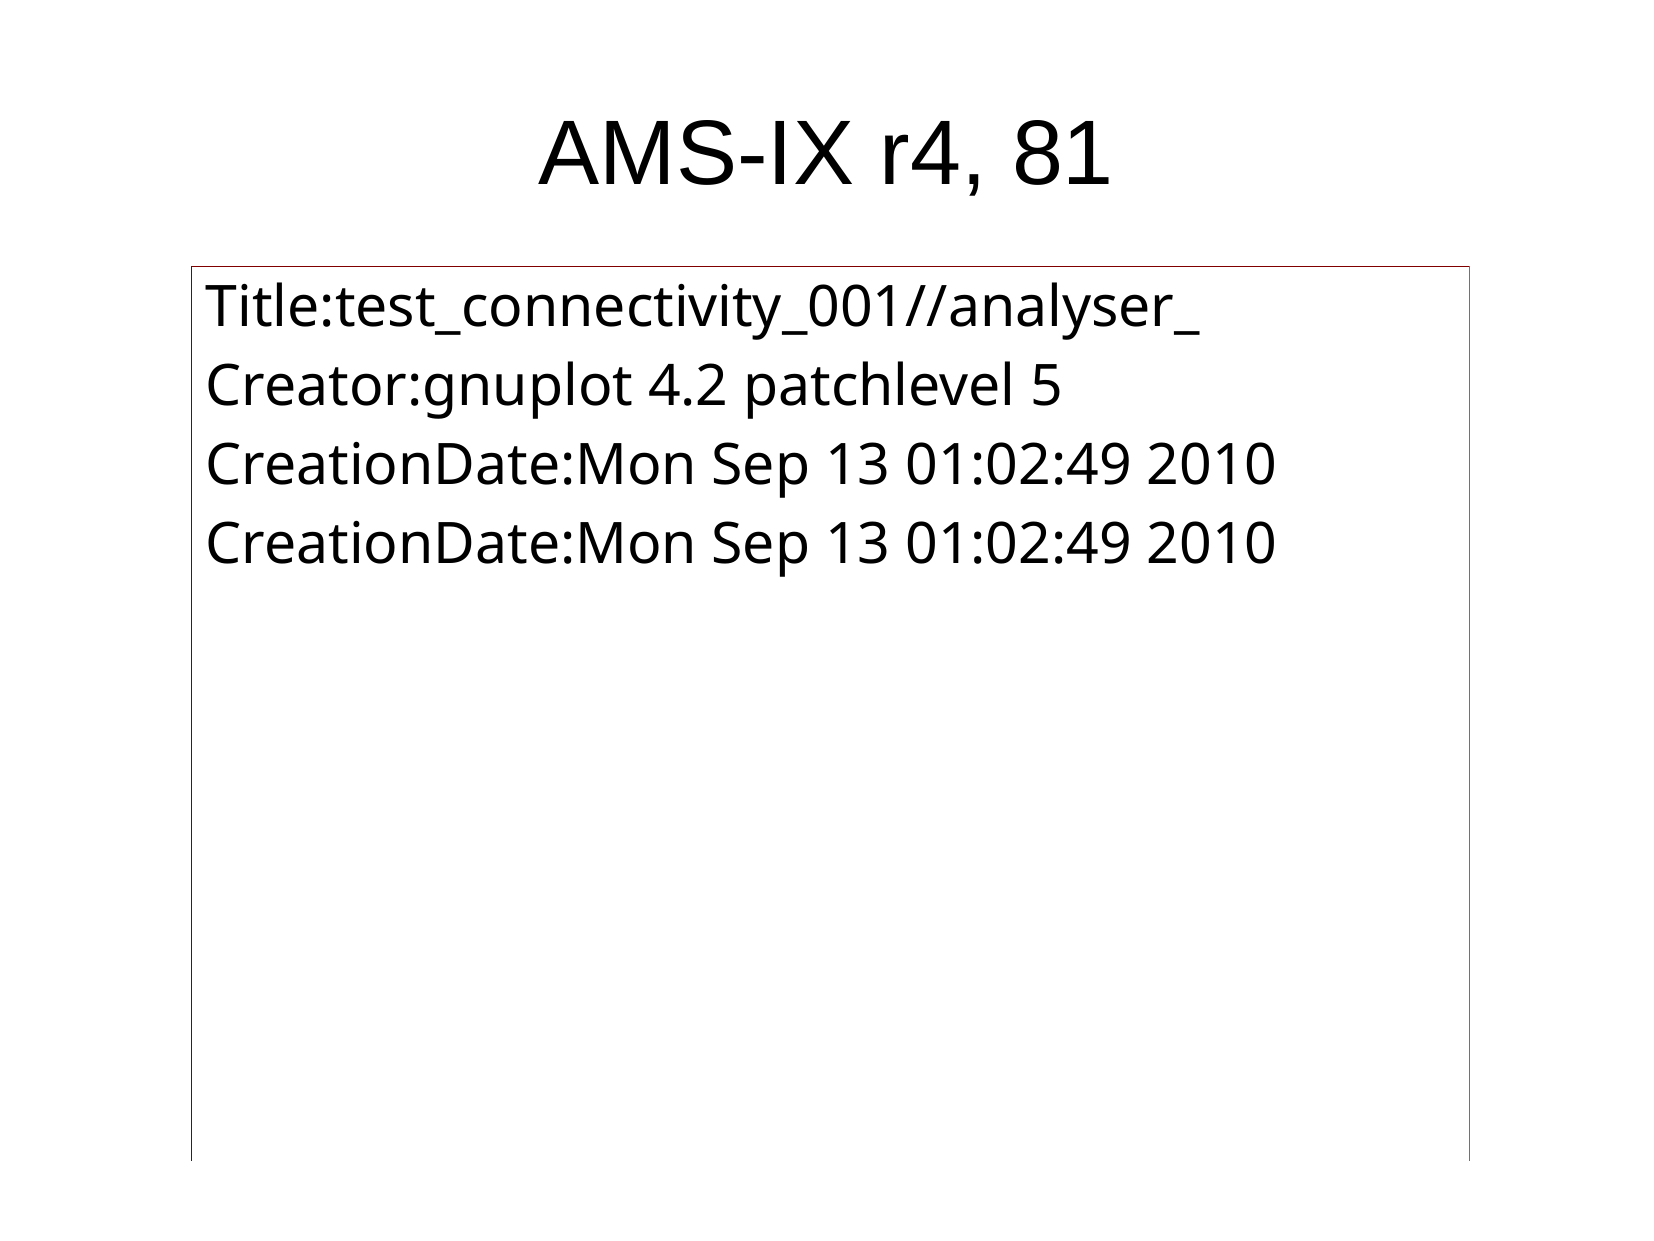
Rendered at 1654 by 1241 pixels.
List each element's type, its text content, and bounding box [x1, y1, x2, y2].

picture [187, 262, 1470, 1161]
title AMS-IX r4, 81 [82, 56, 1571, 250]
